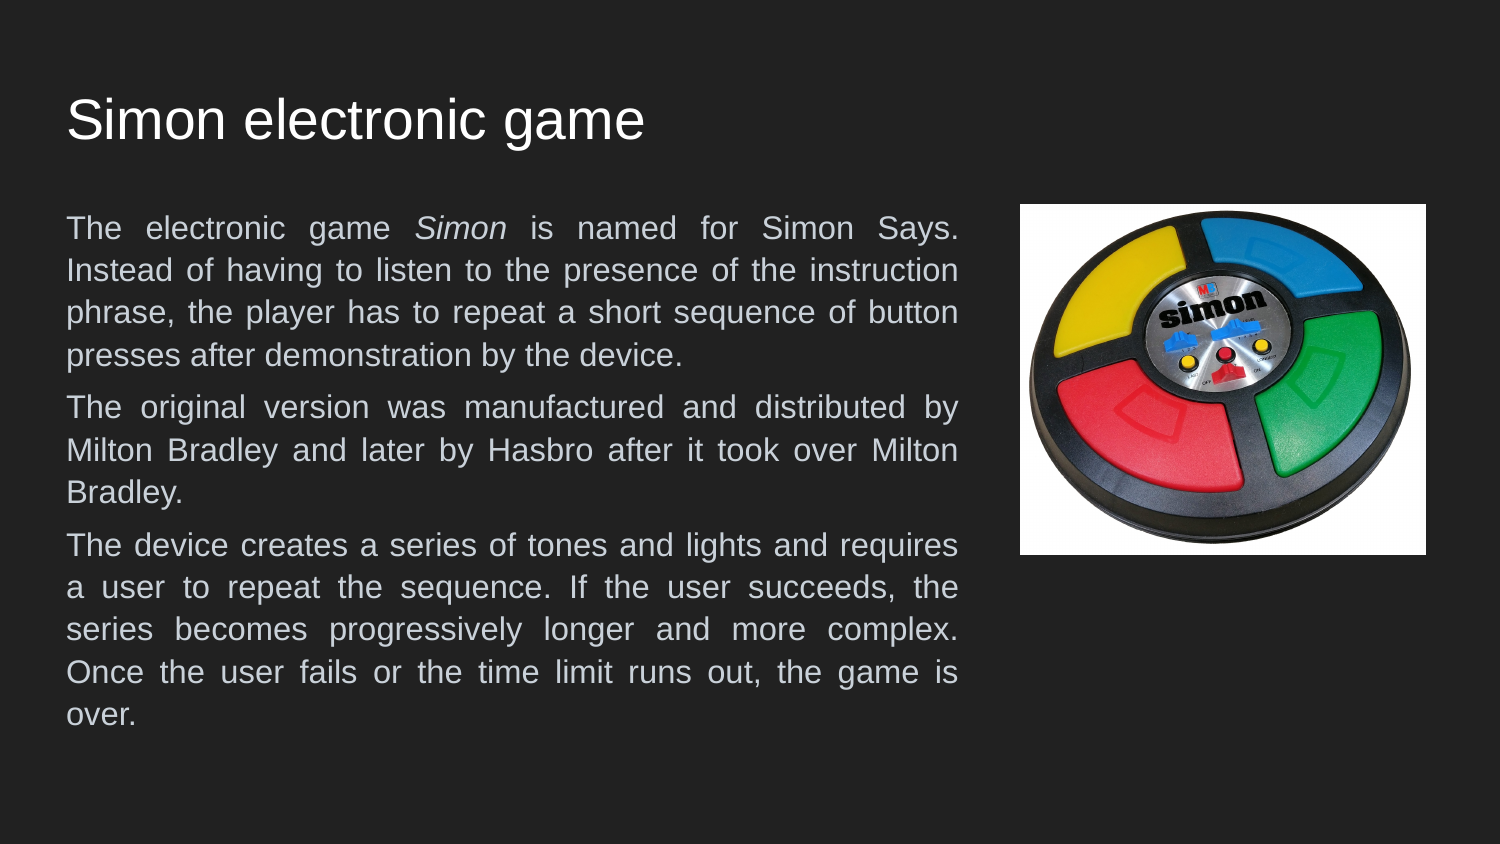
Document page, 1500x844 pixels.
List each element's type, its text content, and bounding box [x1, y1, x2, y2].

picture [1020, 204, 1426, 555]
title Simon electronic game [51, 72, 1449, 167]
list The electronic game Simon is named for Simon Says. Instead of having to listen to the presence of the instruction phrase, the player has to repeat a short sequence of button presses after demonstration by the device. The original version was manufactured and distributed by Milton Bradley and later by Hasbro after it took over Milton Bradley. The device creates a series of tones and lights and requires a user to repeat the sequence. If the user succeeds, the series becomes progressively longer and more complex. Once the user fails or the time limit runs out, the game is over. [51, 189, 975, 750]
